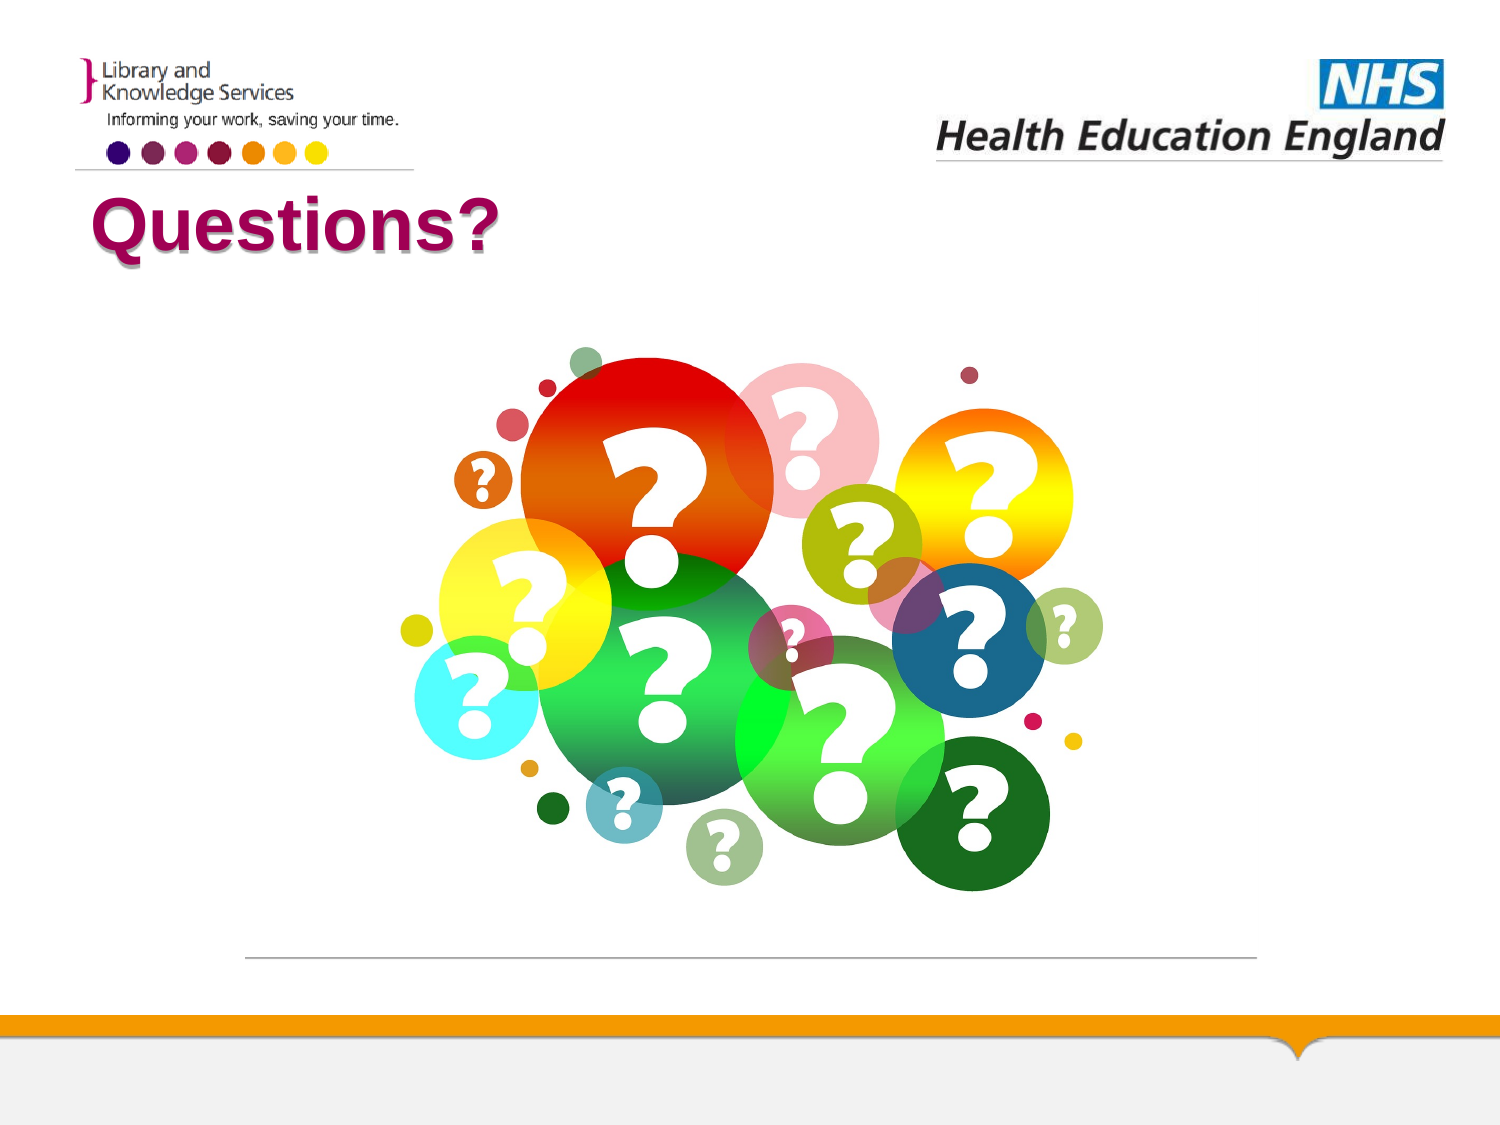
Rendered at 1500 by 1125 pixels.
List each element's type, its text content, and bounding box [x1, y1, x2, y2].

title Questions? [75, 168, 1351, 280]
picture [245, 281, 1258, 957]
picture [75, 54, 416, 169]
